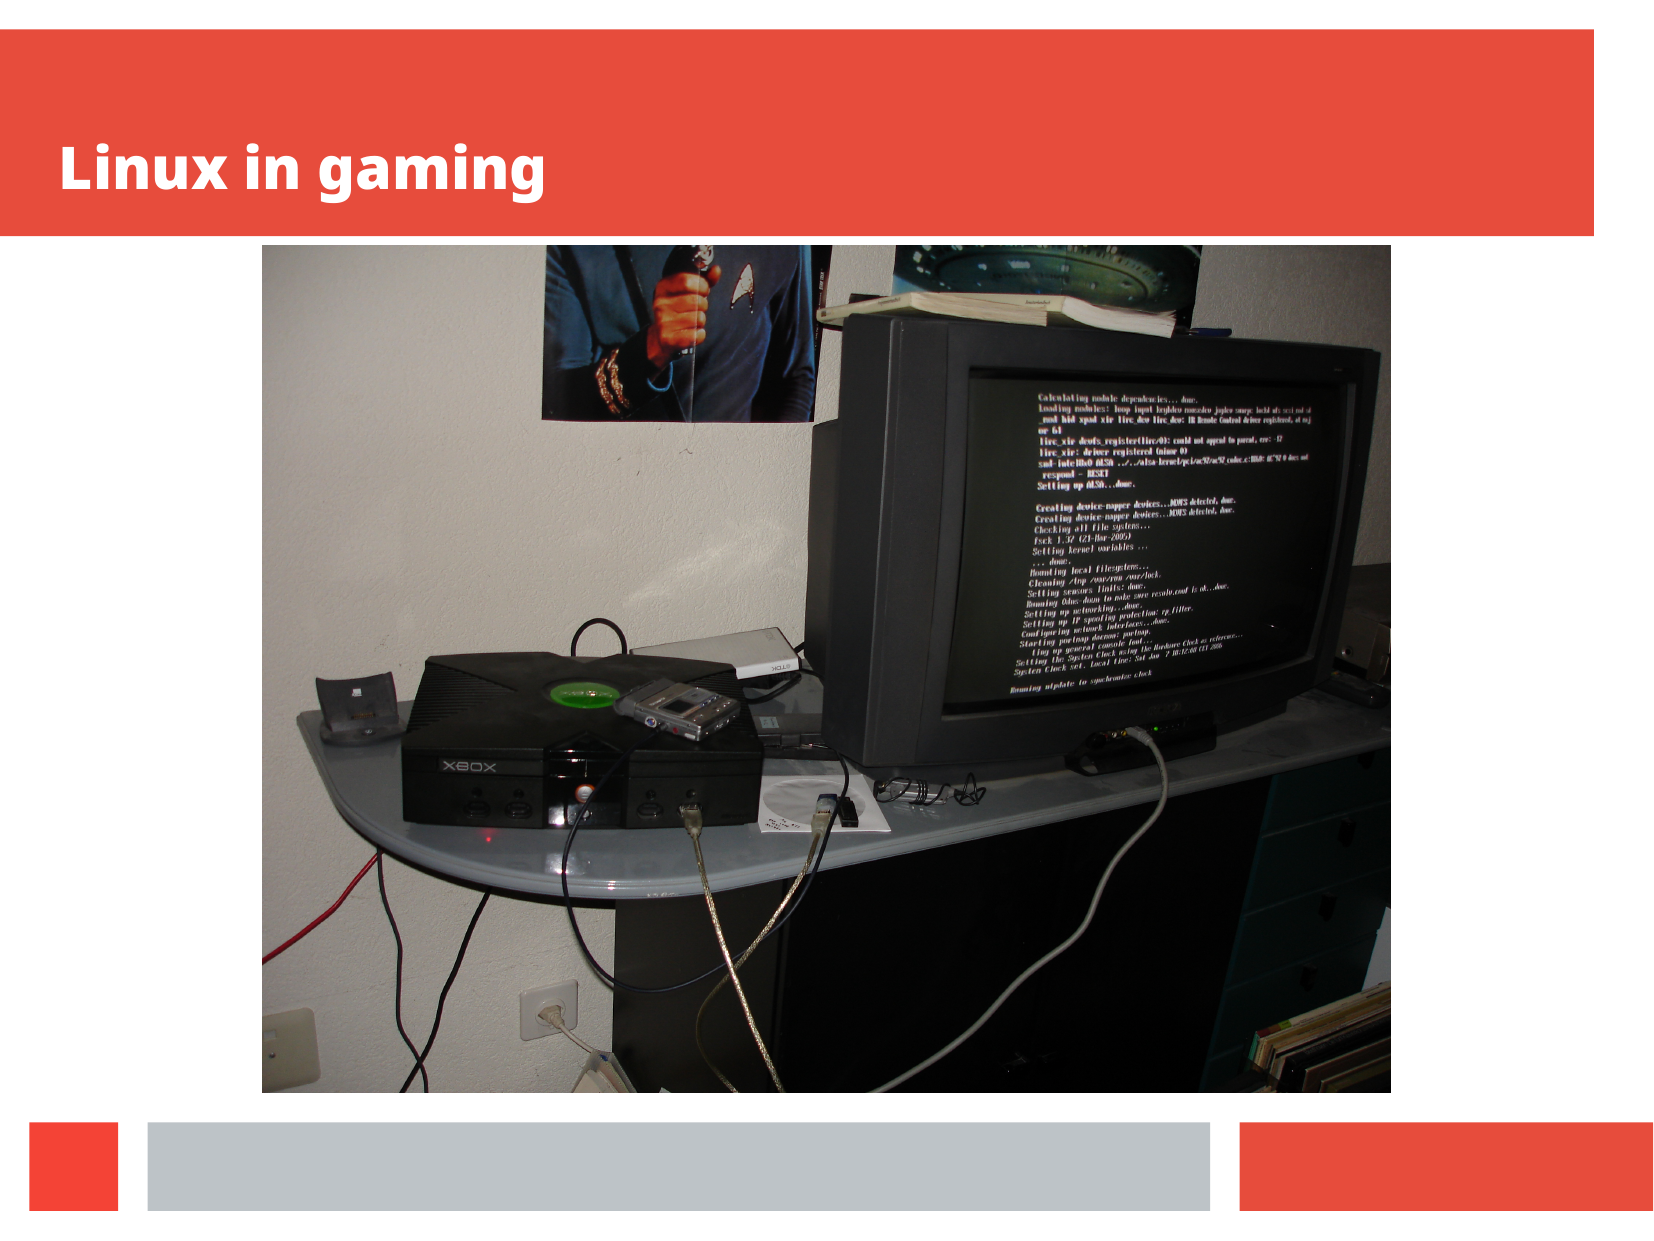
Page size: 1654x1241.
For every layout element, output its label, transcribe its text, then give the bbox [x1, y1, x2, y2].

title Linux in gaming [58, 59, 1594, 207]
picture [262, 245, 1391, 1093]
